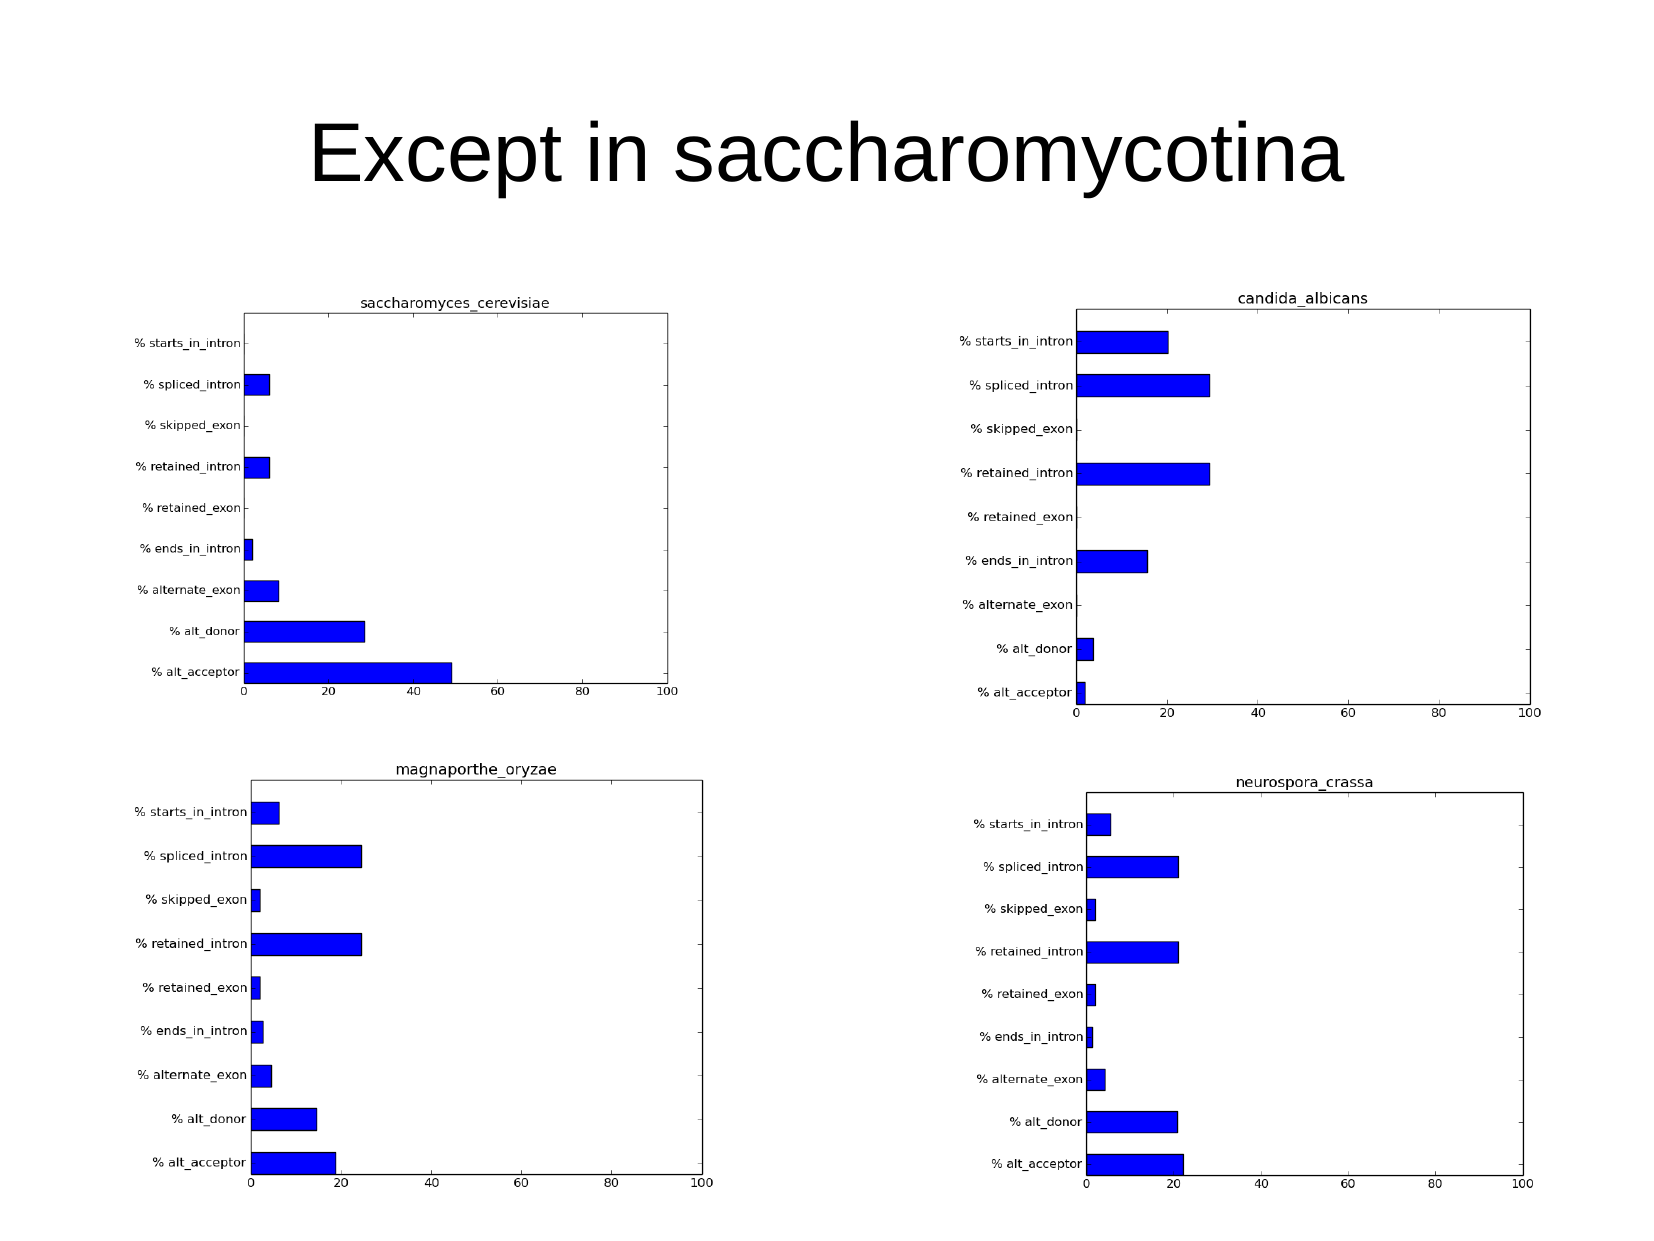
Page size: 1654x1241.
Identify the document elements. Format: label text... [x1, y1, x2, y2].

picture [120, 749, 726, 1205]
picture [960, 764, 1546, 1205]
picture [121, 284, 691, 712]
title Except in saccharomycotina [82, 49, 1571, 257]
picture [945, 278, 1554, 736]
